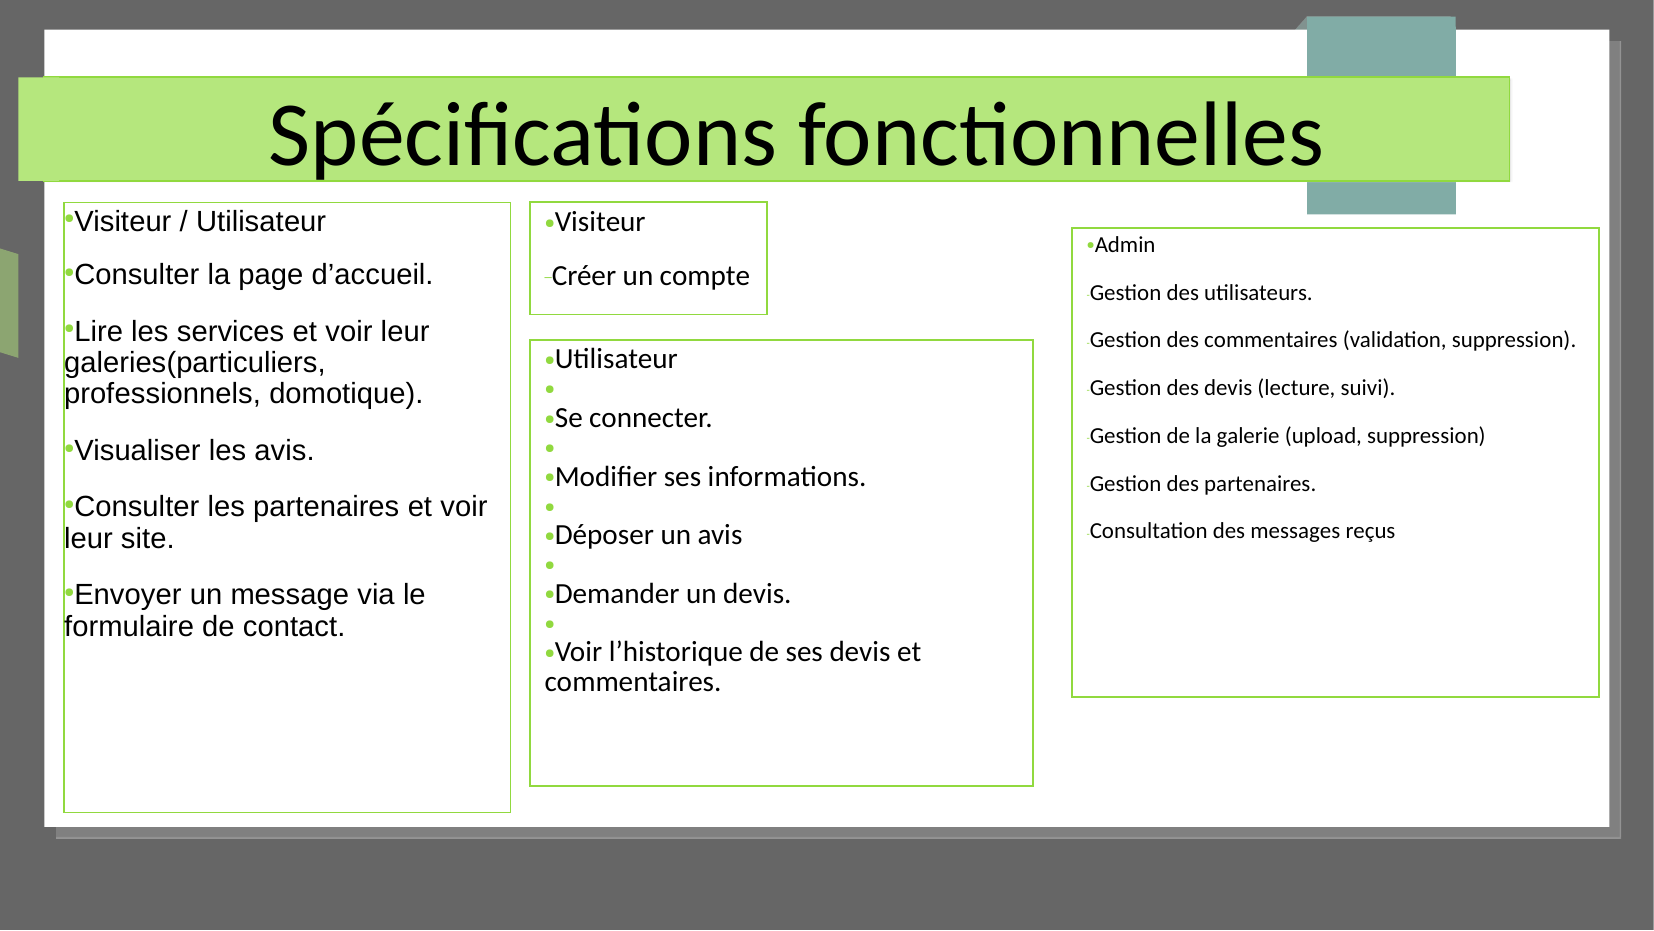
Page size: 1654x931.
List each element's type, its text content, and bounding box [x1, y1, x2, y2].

text_box Visiteur Créer un compte [529, 202, 768, 315]
title Spécifications fonctionnelles [88, 73, 1506, 178]
text_box Admin Gestion des utilisateurs. Gestion des commentaires (validation, suppression). Gestion des devis (lecture, suivi). Gestion de la galerie (upload, suppression) Gestion des partenaires. Consultation des messages reçus [1071, 227, 1599, 697]
text_box Utilisateur Se connecter. Modifier ses informations. Déposer un avis Demander un devis. Voir l’historique de ses devis et commentaires. [529, 339, 1033, 786]
list Visiteur / Utilisateur Consulter la page d’accueil. Lire les services et voir leur galeries(particuliers, professionnels, domotique). Visualiser les avis. Consulter les partenaires et voir leur site. Envoyer un message via le formulaire de contact. [64, 202, 511, 813]
